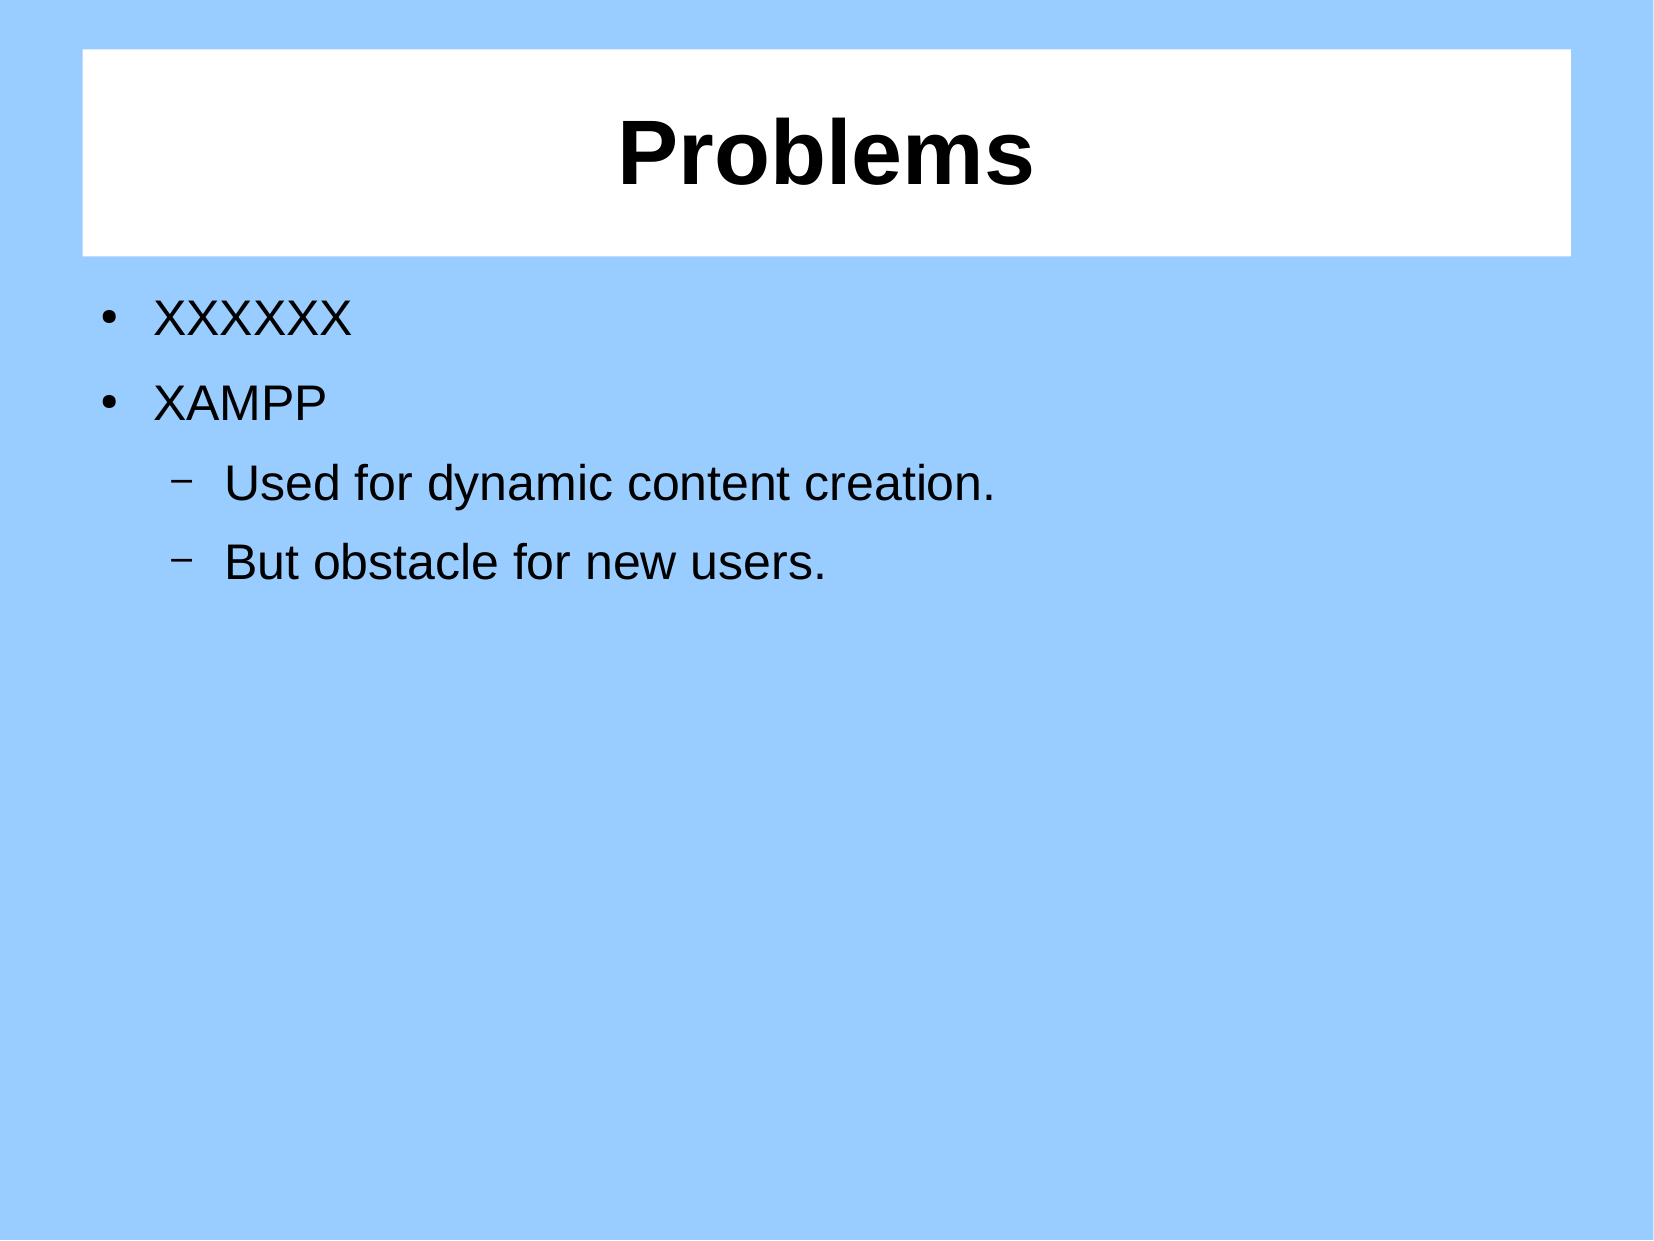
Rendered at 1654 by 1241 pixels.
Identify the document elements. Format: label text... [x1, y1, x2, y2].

list XXXXXX XAMPP Used for dynamic content creation. But obstacle for new users. [82, 290, 1571, 1170]
title Problems [82, 49, 1571, 257]
